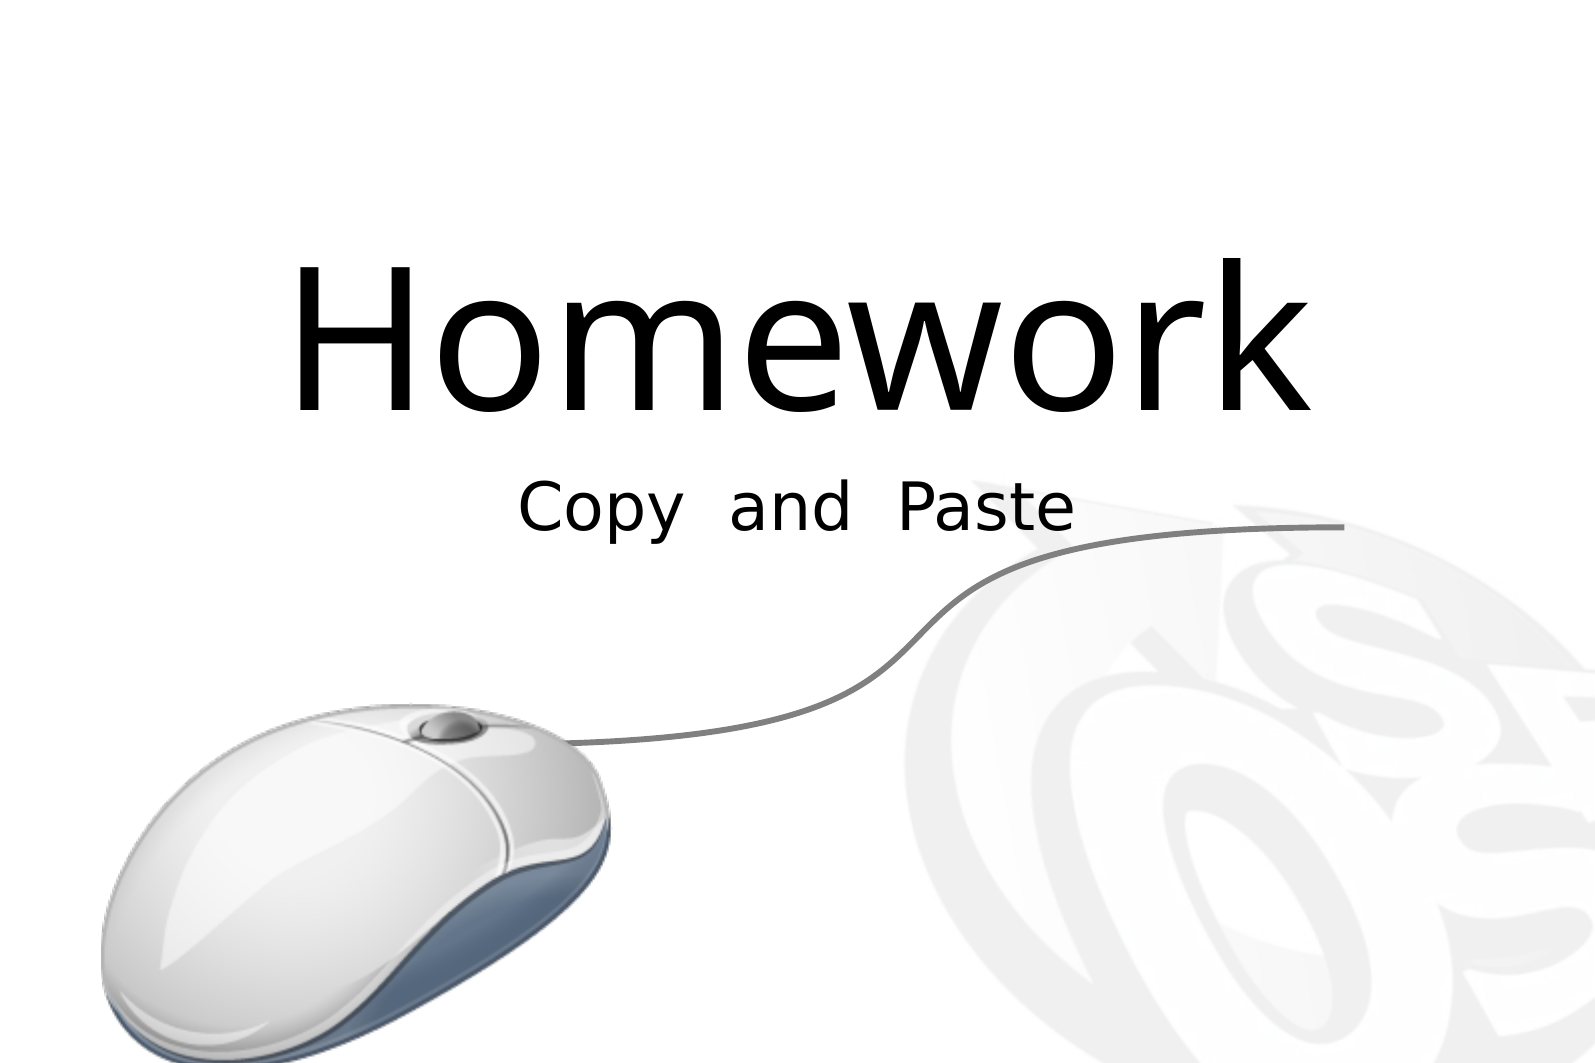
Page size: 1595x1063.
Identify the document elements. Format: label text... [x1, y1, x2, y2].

picture [101, 625, 615, 1063]
subtitle Homework Copy and Paste [79, 0, 1515, 790]
